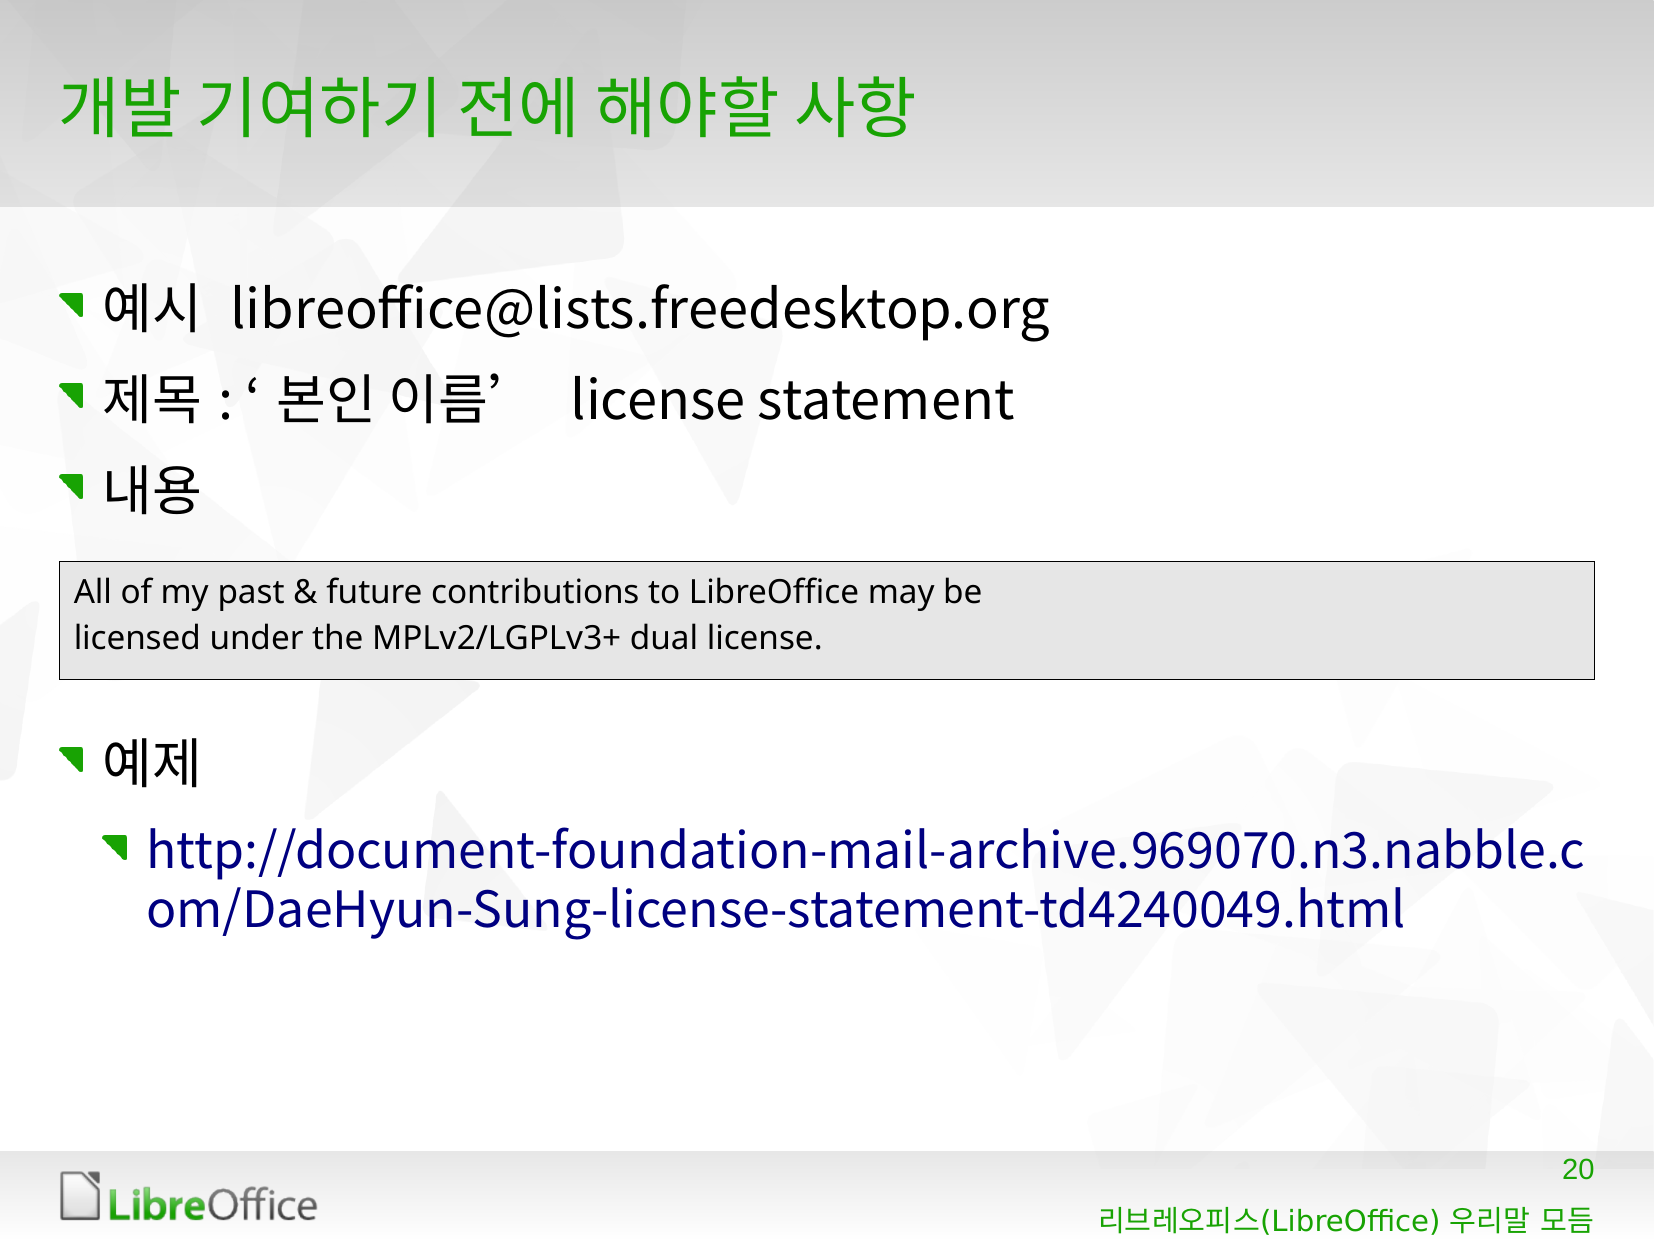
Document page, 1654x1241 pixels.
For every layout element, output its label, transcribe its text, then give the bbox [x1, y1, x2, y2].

list 예시 libreoffice@lists.freedesktop.org 제목: ‘본인 이름’ license statement 내용 예제 http://document-foundation-mail-archive.969070.n3.nabble.com/DaeHyun-Sung-license-statement-td4240049.html [59, 265, 1595, 561]
picture [41, 1152, 337, 1240]
picture [915, 548, 1654, 1169]
text_box All of my past & future contributions to LibreOffice may be licensed under the MPLv2/LGPLv3+ dual license. [59, 561, 1595, 680]
title 개발 기여하기 전에 해야할 사항 [59, 29, 1595, 178]
list 예시 libreoffice@lists.freedesktop.org 제목: ‘본인 이름’ license statement 내용 예제 http://document-foundation-mail-archive.969070.n3.nabble.com/DaeHyun-Sung-license-statement-td4240049.html [59, 680, 1595, 986]
picture [0, 0, 783, 931]
picture [1582, 1161, 1590, 1169]
